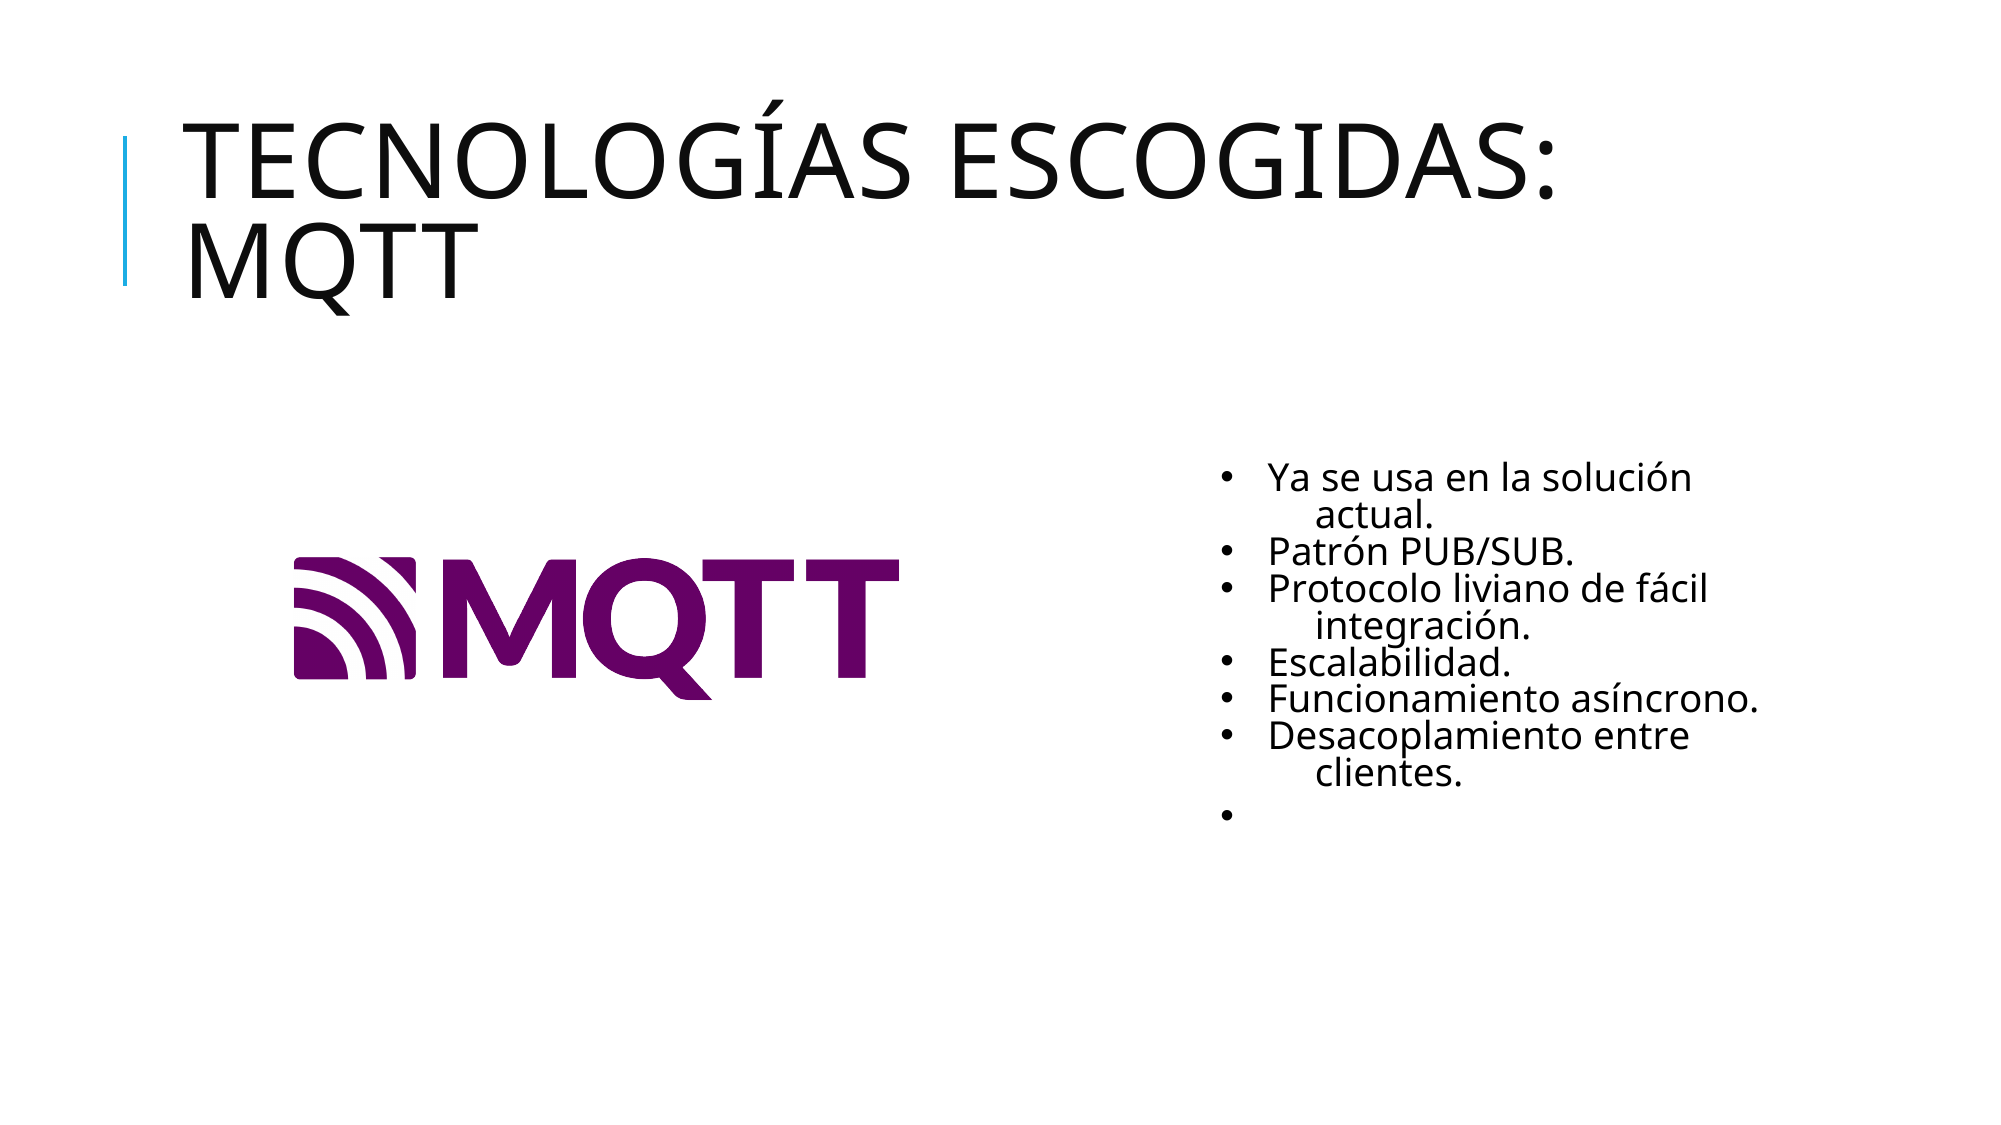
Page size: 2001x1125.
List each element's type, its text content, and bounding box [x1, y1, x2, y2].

list Ya se usa en la solución actual. Patrón PUB/SUB. Protocolo liviano de fácil integración. Escalabilidad. Funcionamiento asíncrono. Desacoplamiento entre clientes. [1086, 454, 1828, 803]
title Tecnologías escogidas: mqtt [168, 96, 1763, 343]
picture [266, 544, 928, 714]
